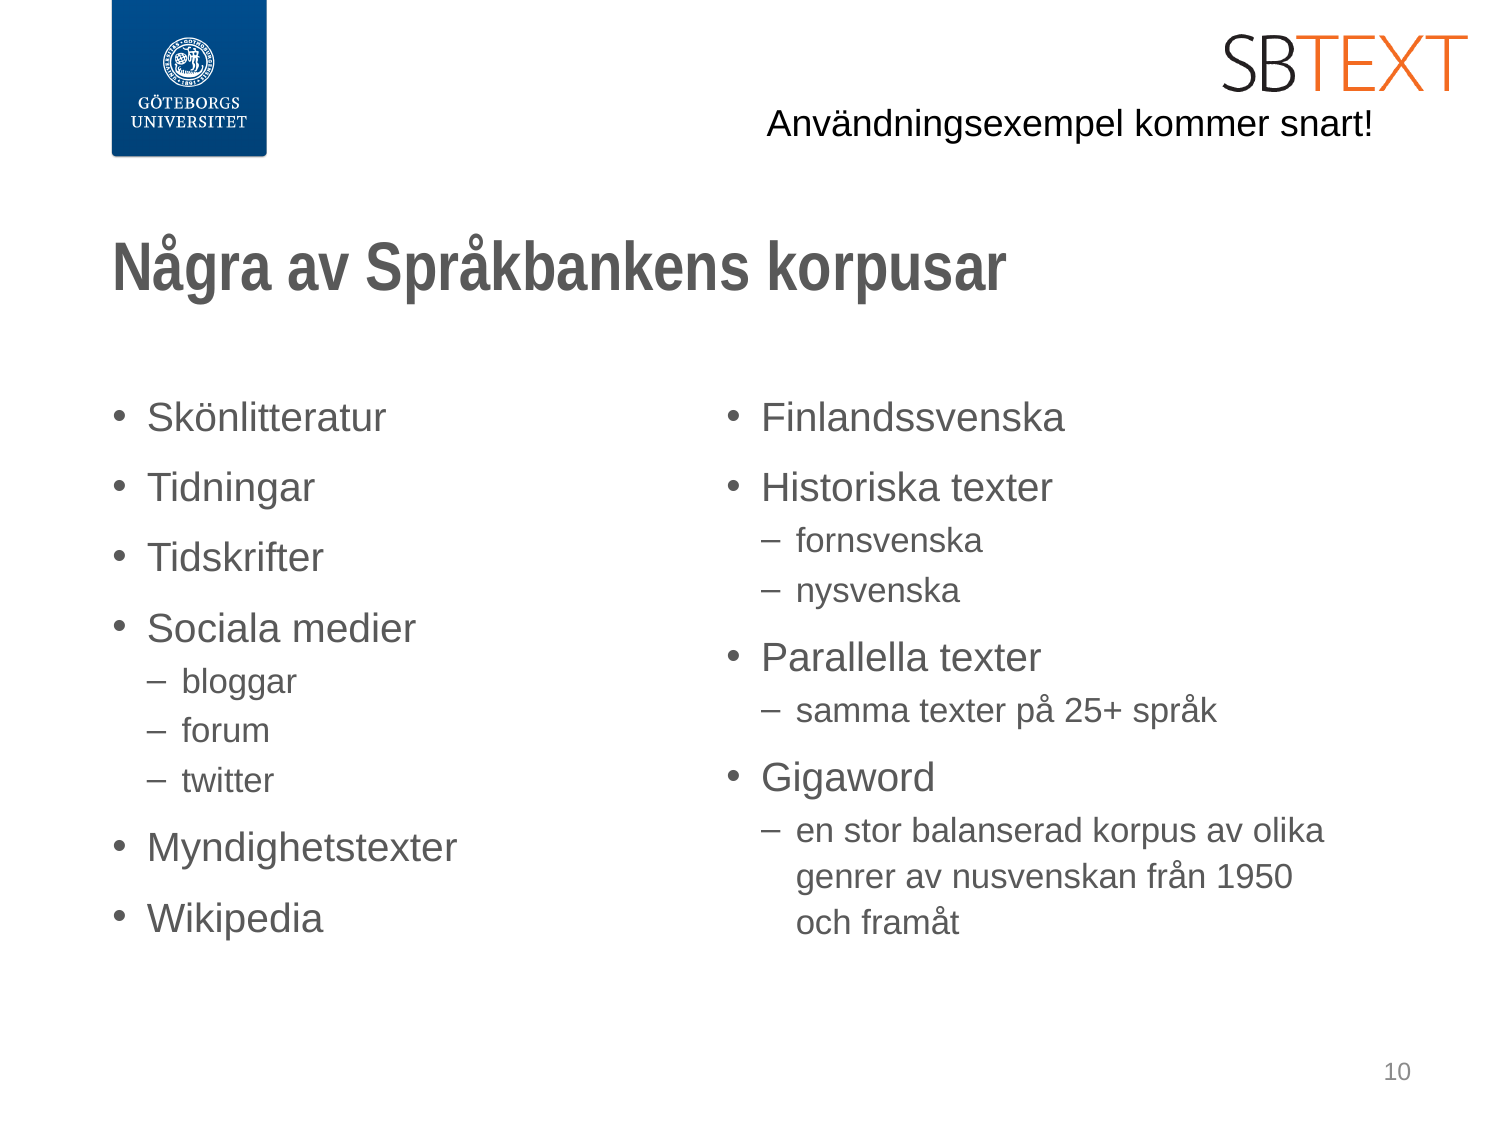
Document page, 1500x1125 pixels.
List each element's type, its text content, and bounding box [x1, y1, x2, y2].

picture [1205, 19, 1476, 110]
title Några av Språkbankens korpusar [112, 231, 1412, 362]
text_box Användningsexempel kommer snart! [751, 91, 1437, 152]
list Skönlitteratur Tidningar Tidskrifter Sociala medier bloggar forum twitter Myndighetstexter Wikipedia Finlandssvenska Historiska texter fornsvenska nysvenska Parallella texter samma texter på 25+ språk Gigaword en stor balanserad korpus av olika genrer av nusvenskan från 1950 och framåt [112, 385, 1341, 1012]
picture [110, 0, 268, 159]
slide_number <number> [1316, 1051, 1412, 1091]
